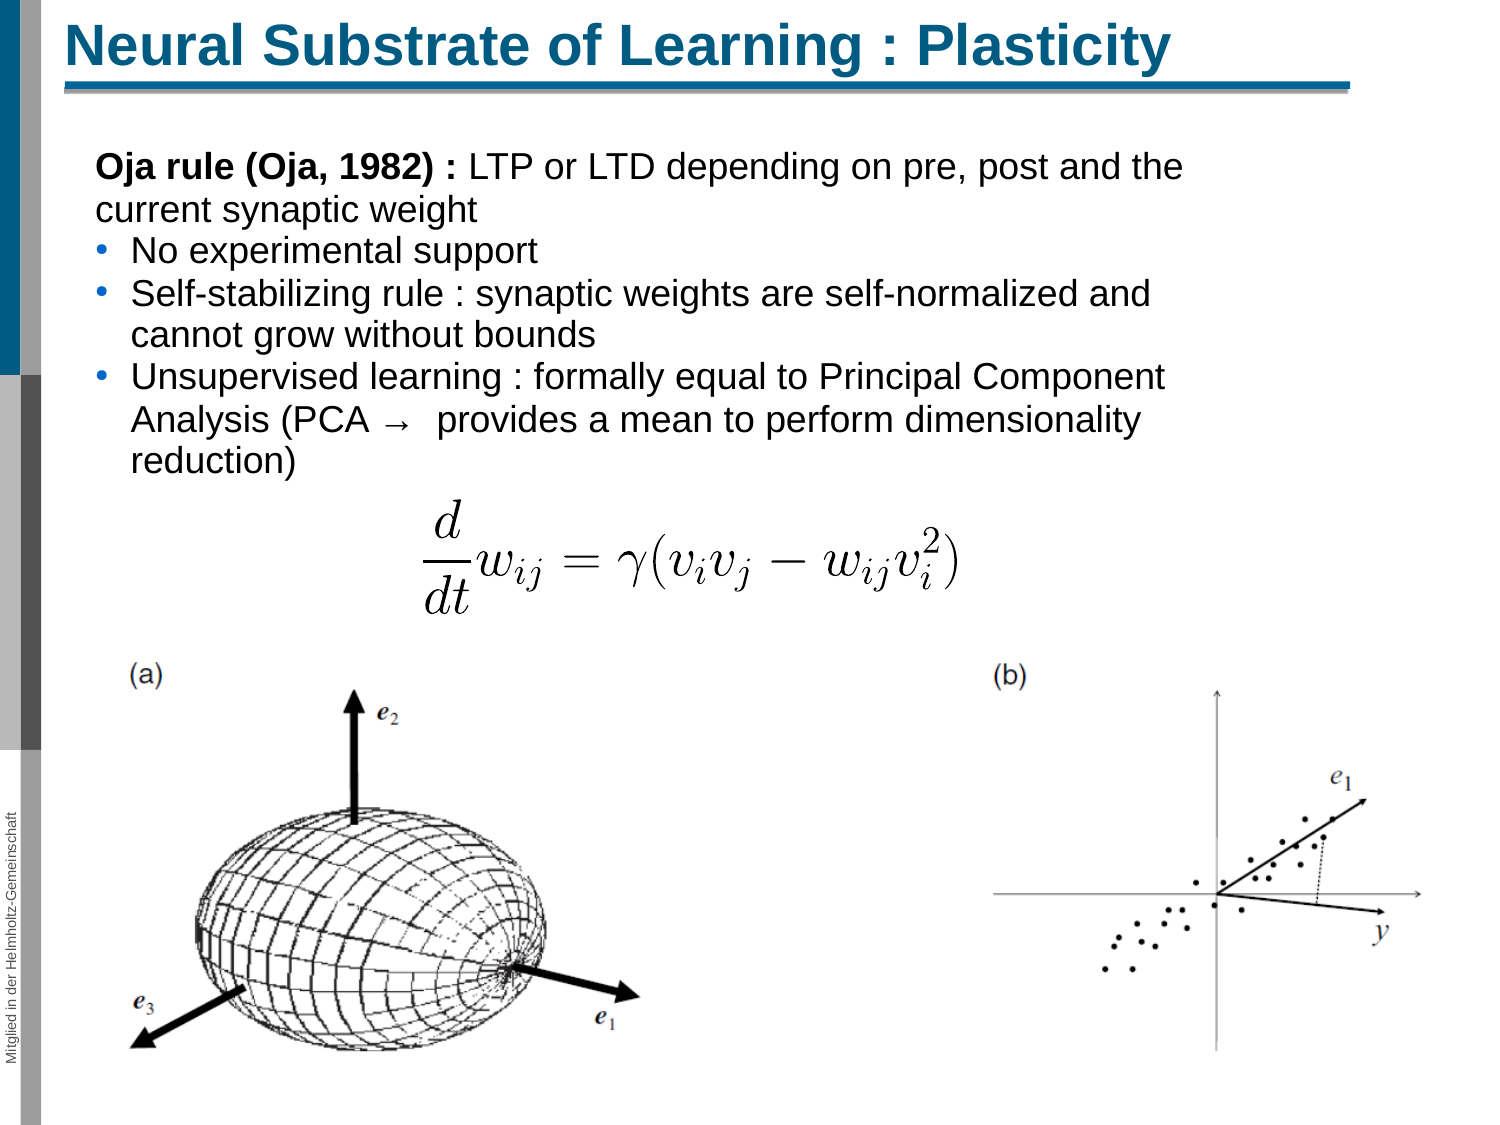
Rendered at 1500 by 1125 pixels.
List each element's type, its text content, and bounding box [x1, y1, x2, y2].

picture [405, 479, 976, 634]
picture [96, 654, 1429, 1056]
text_box Oja rule (Oja, 1982) : LTP or LTD depending on pre, post and the current synaptic weight No experimental support Self-stabilizing rule : synaptic weights are self-normalized and cannot grow without bounds Unsupervised learning : formally equal to Principal Component Analysis (PCA → provides a mean to perform dimensionality reduction) [80, 138, 1270, 532]
text_box Neural Substrate of Learning : Plasticity [64, 7, 1440, 102]
